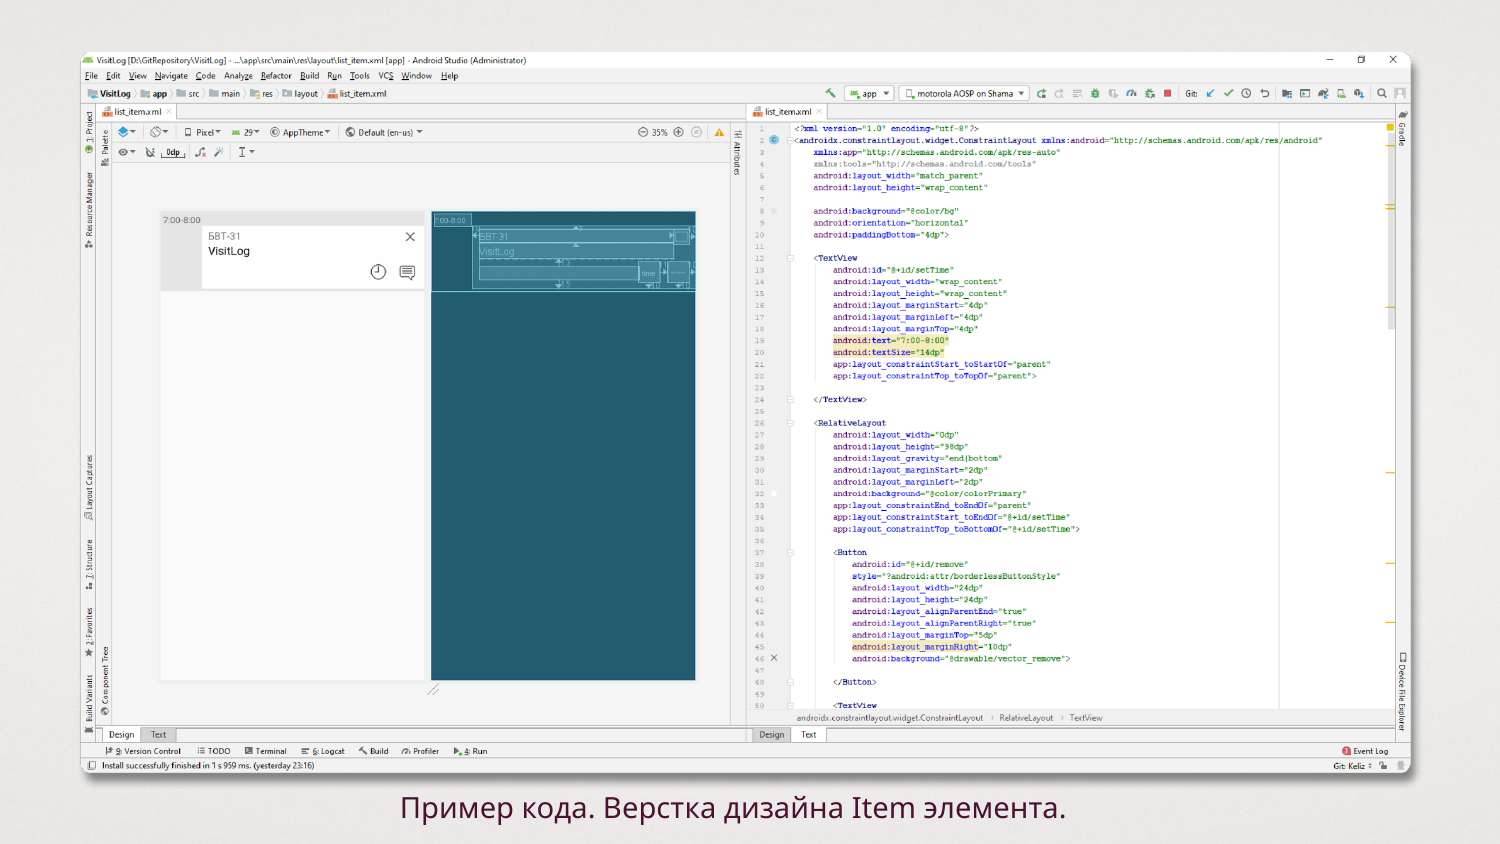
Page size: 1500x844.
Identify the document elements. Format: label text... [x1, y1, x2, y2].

text_box Пример кода. Верстка дизайна Item элемента. [298, 784, 1169, 830]
picture [0, 0, 1500, 844]
